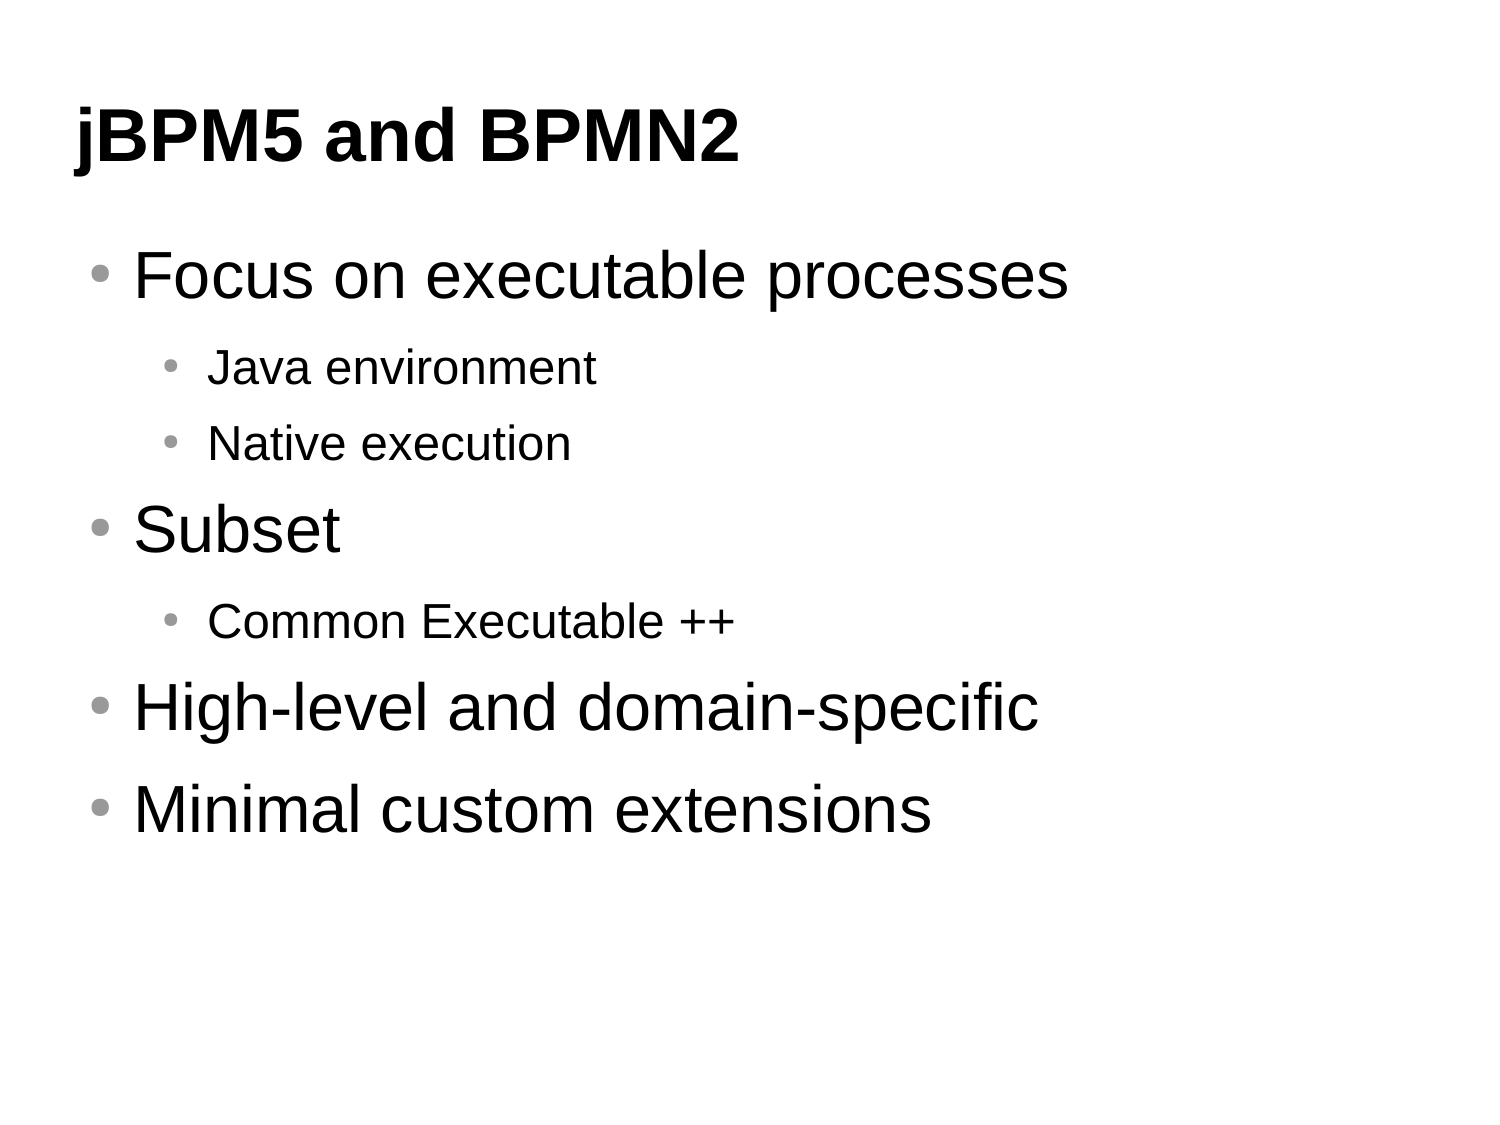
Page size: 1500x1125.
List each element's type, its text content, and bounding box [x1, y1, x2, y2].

list Focus on executable processes Java environment Native execution Subset Common Executable ++ High-level and domain-specific Minimal custom extensions [73, 238, 1424, 943]
title jBPM5 and BPMN2 [74, 50, 1425, 221]
